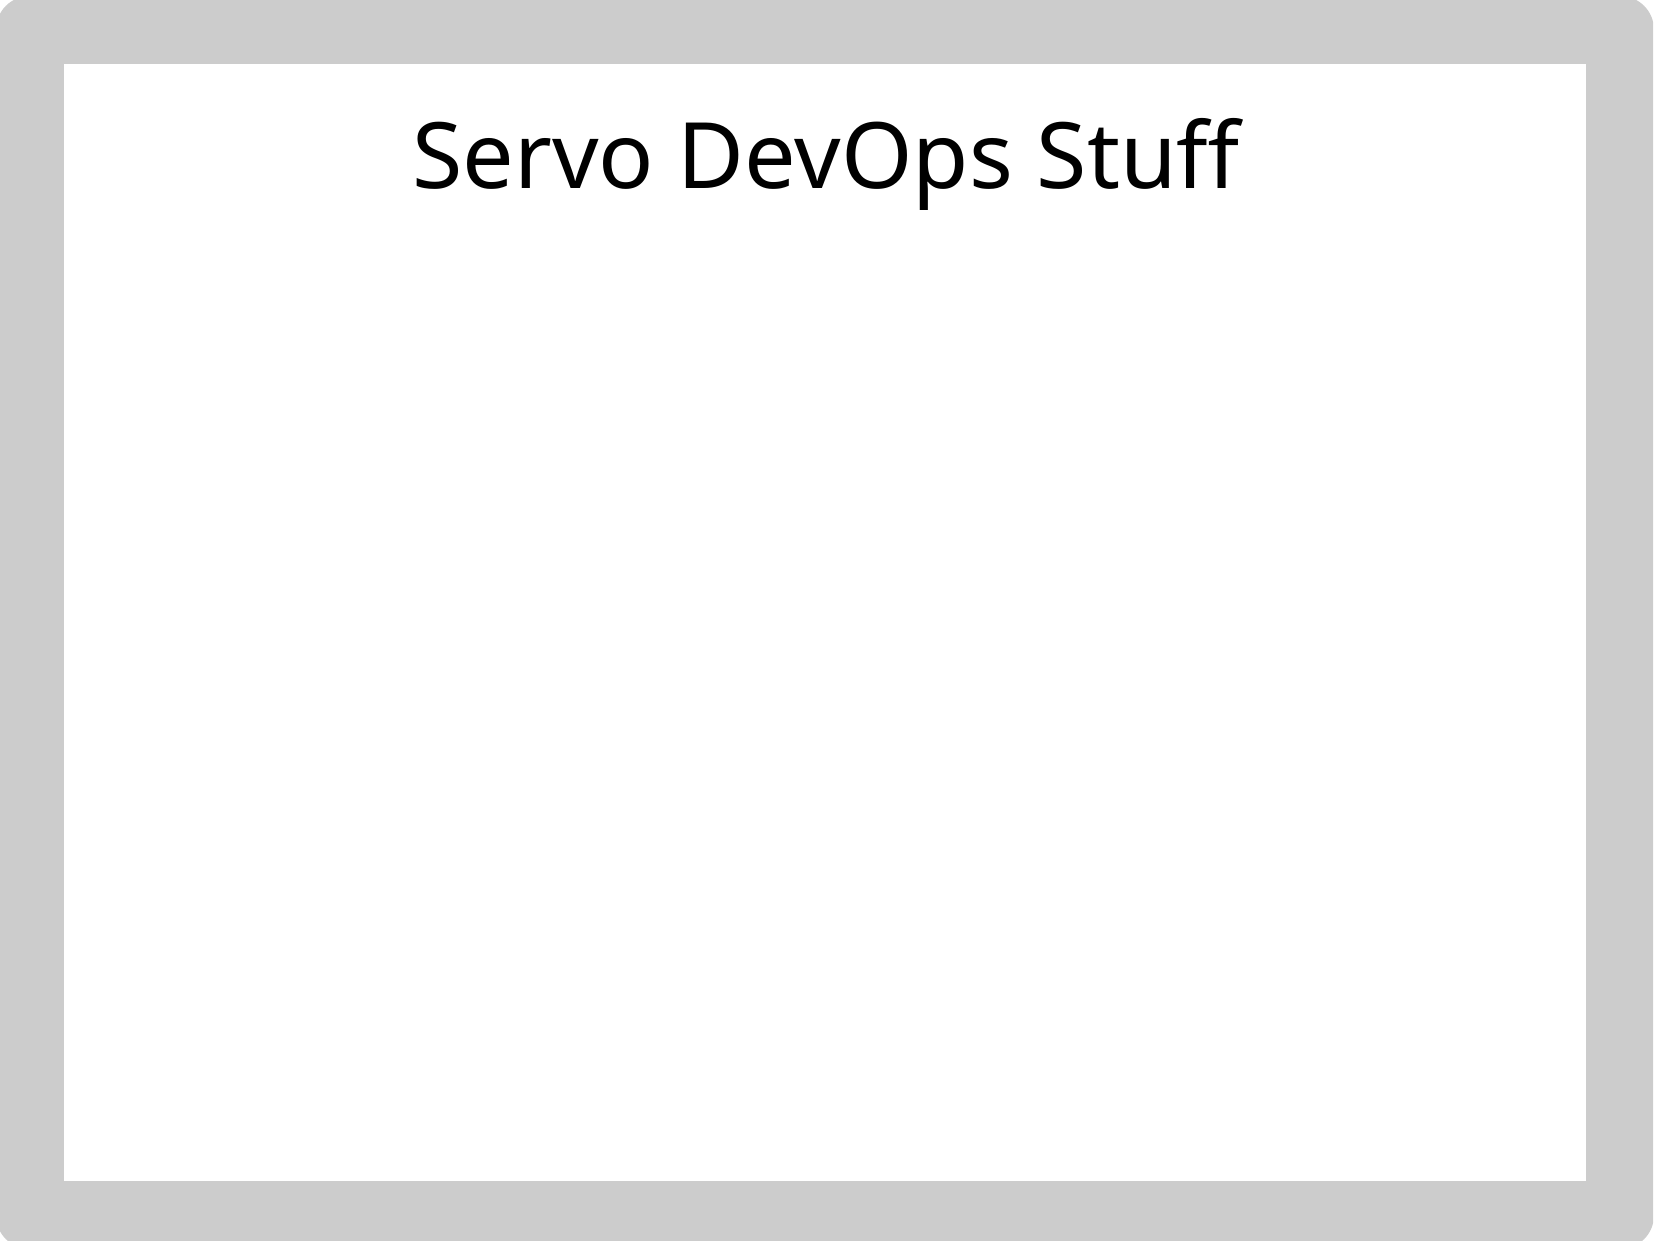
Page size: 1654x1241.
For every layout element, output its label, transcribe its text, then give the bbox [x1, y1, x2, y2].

title Servo DevOps Stuff [82, 49, 1571, 257]
